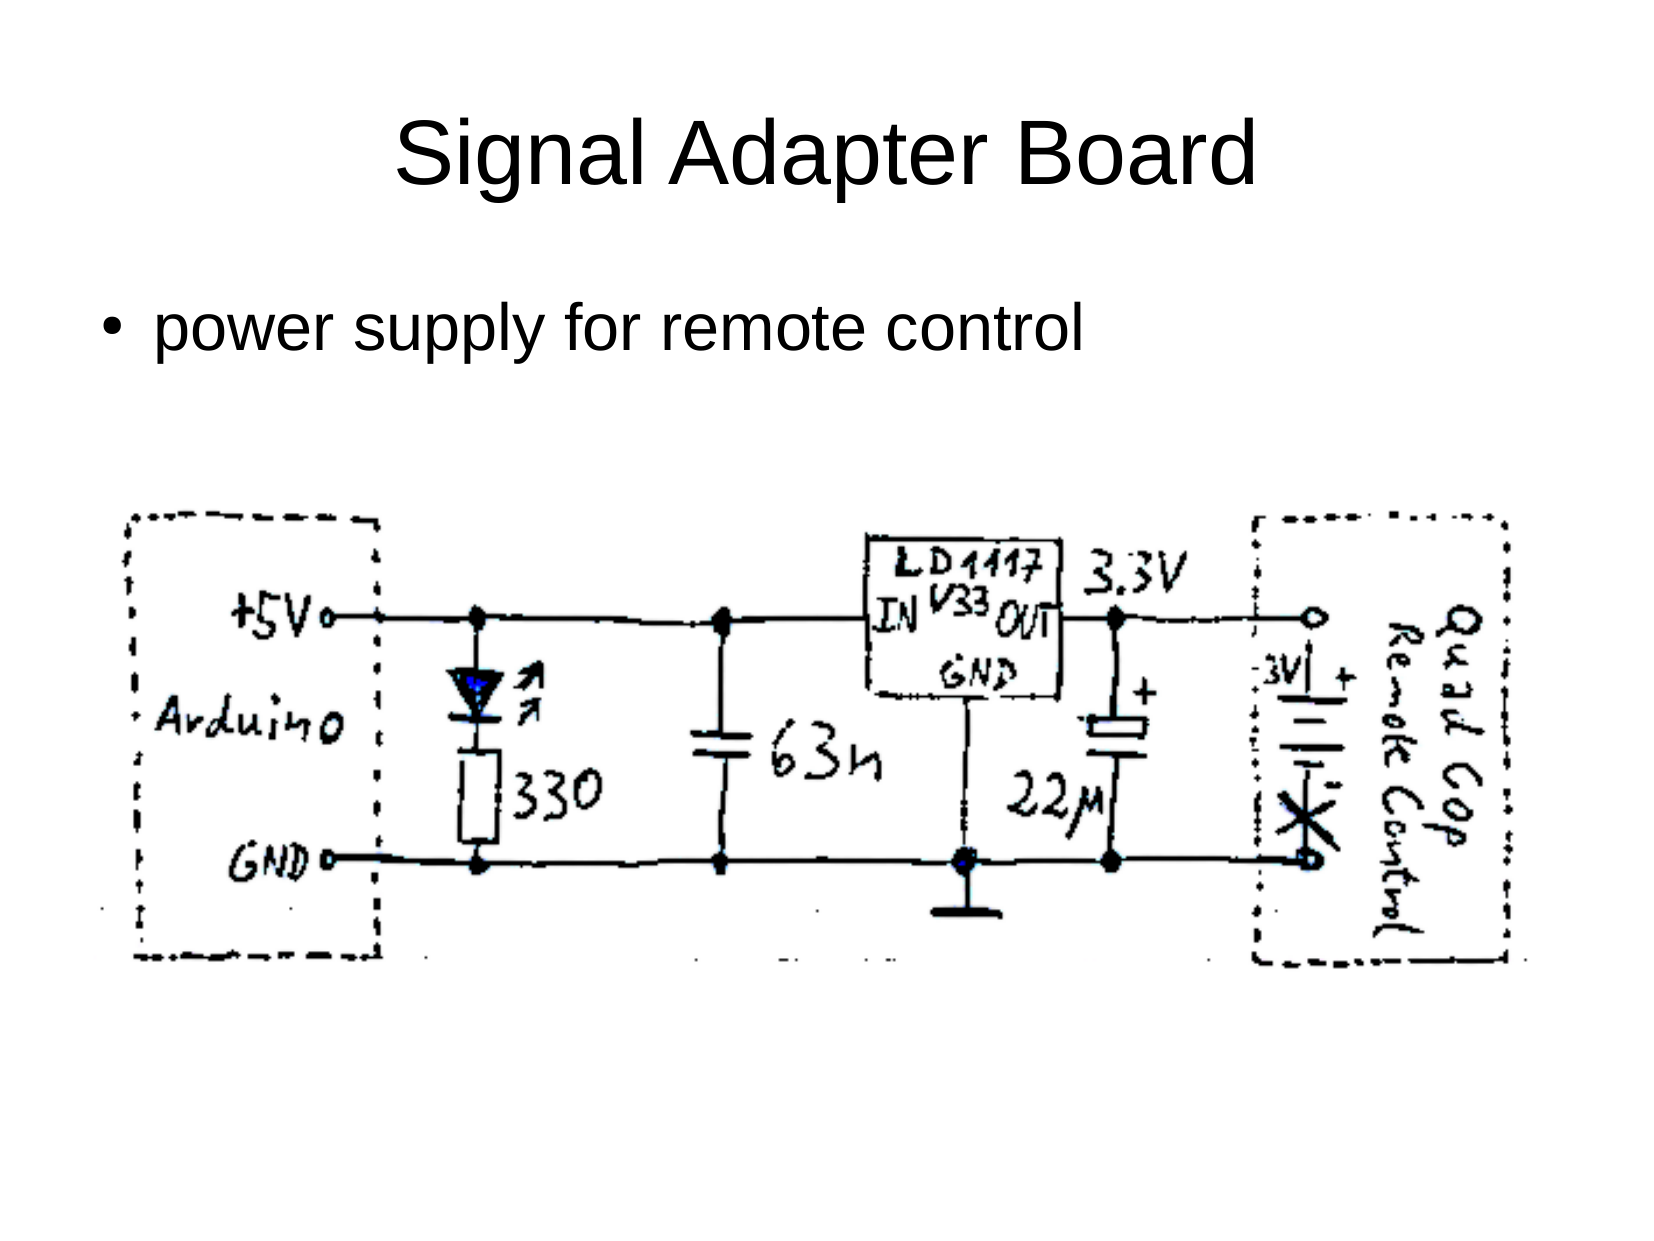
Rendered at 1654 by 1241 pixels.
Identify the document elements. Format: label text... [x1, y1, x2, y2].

picture [90, 484, 1539, 992]
list power supply for remote control [82, 290, 1571, 1010]
title Signal Adapter Board [82, 49, 1571, 257]
